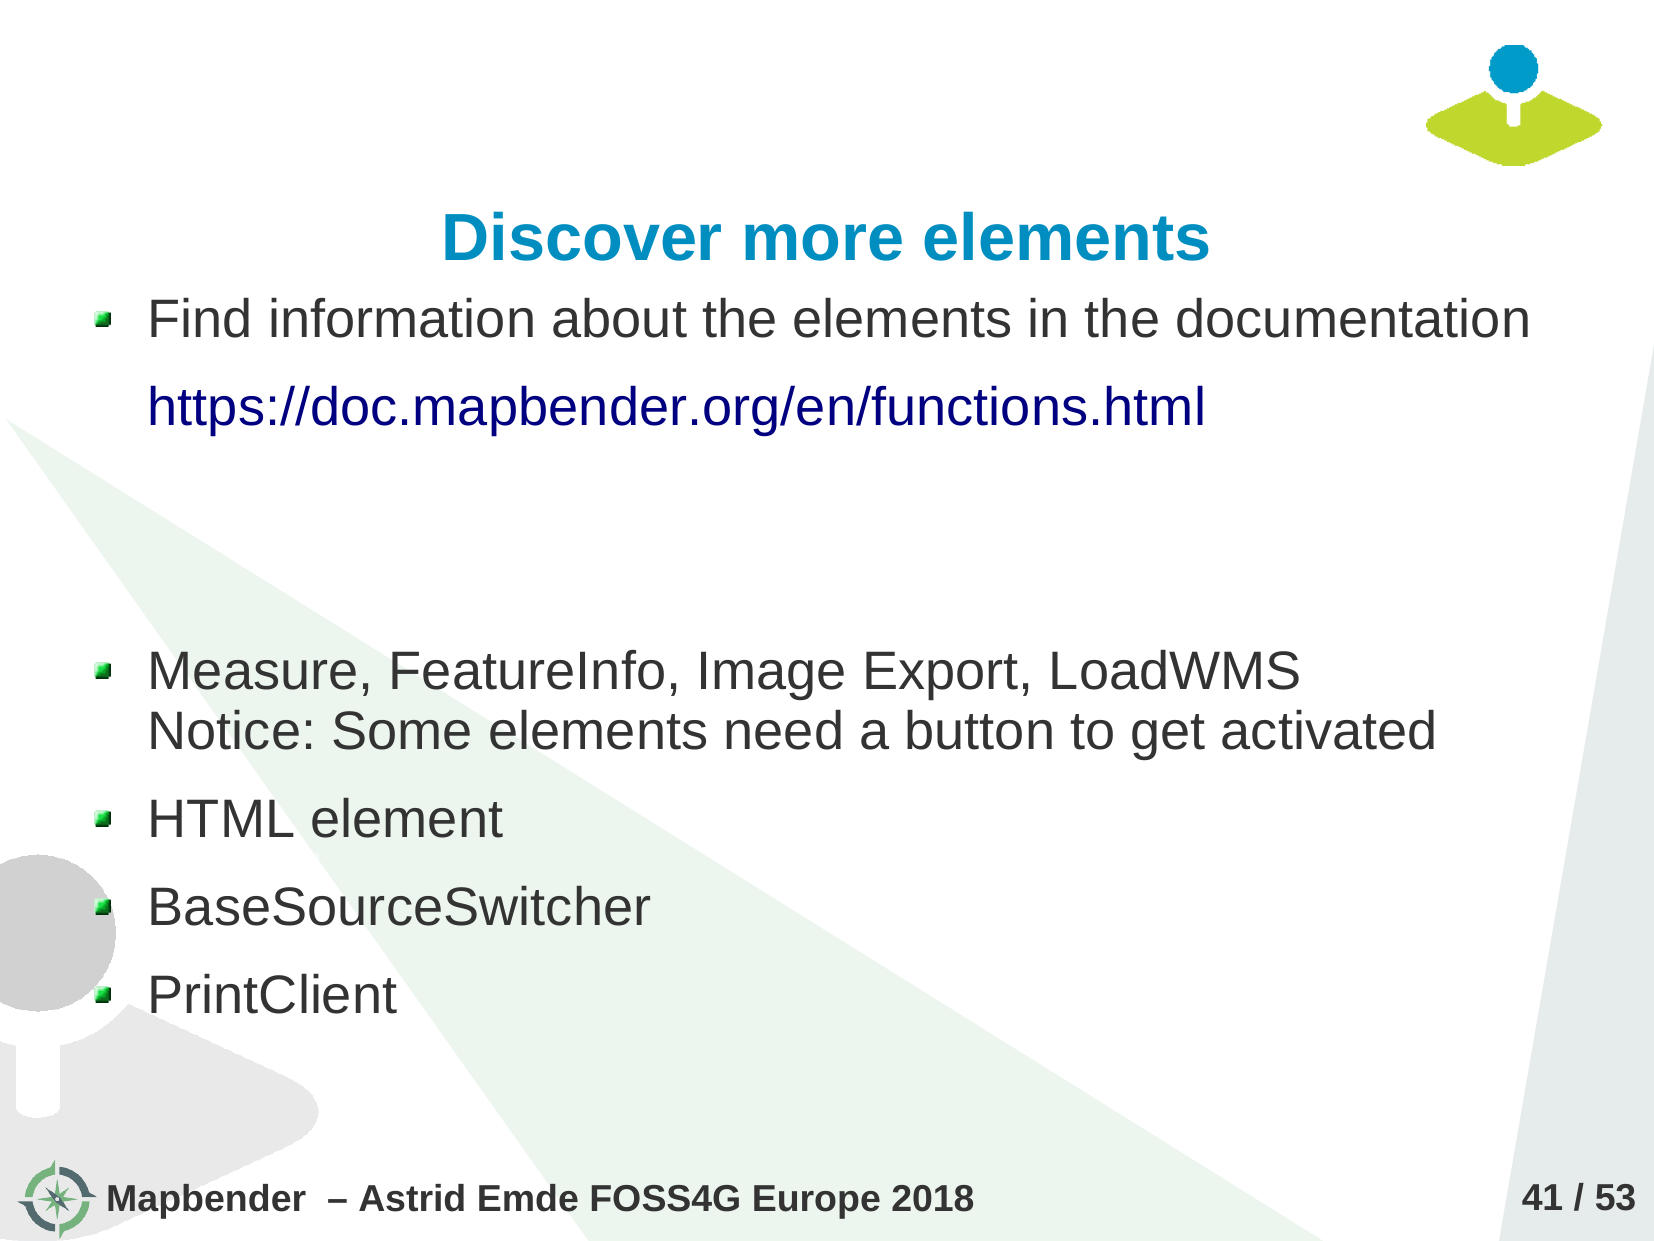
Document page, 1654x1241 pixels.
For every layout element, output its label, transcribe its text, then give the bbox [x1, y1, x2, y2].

picture [16, 1158, 98, 1240]
title Discover more elements [82, 188, 1571, 361]
picture [1426, 45, 1604, 166]
list Find information about the elements in the documentation https://doc.mapbender.org/en/functions.html Measure, FeatureInfo, Image Export, LoadWMS Notice: Some elements need a button to get activated HTML element BaseSourceSwitcher PrintClient [76, 288, 1565, 1093]
